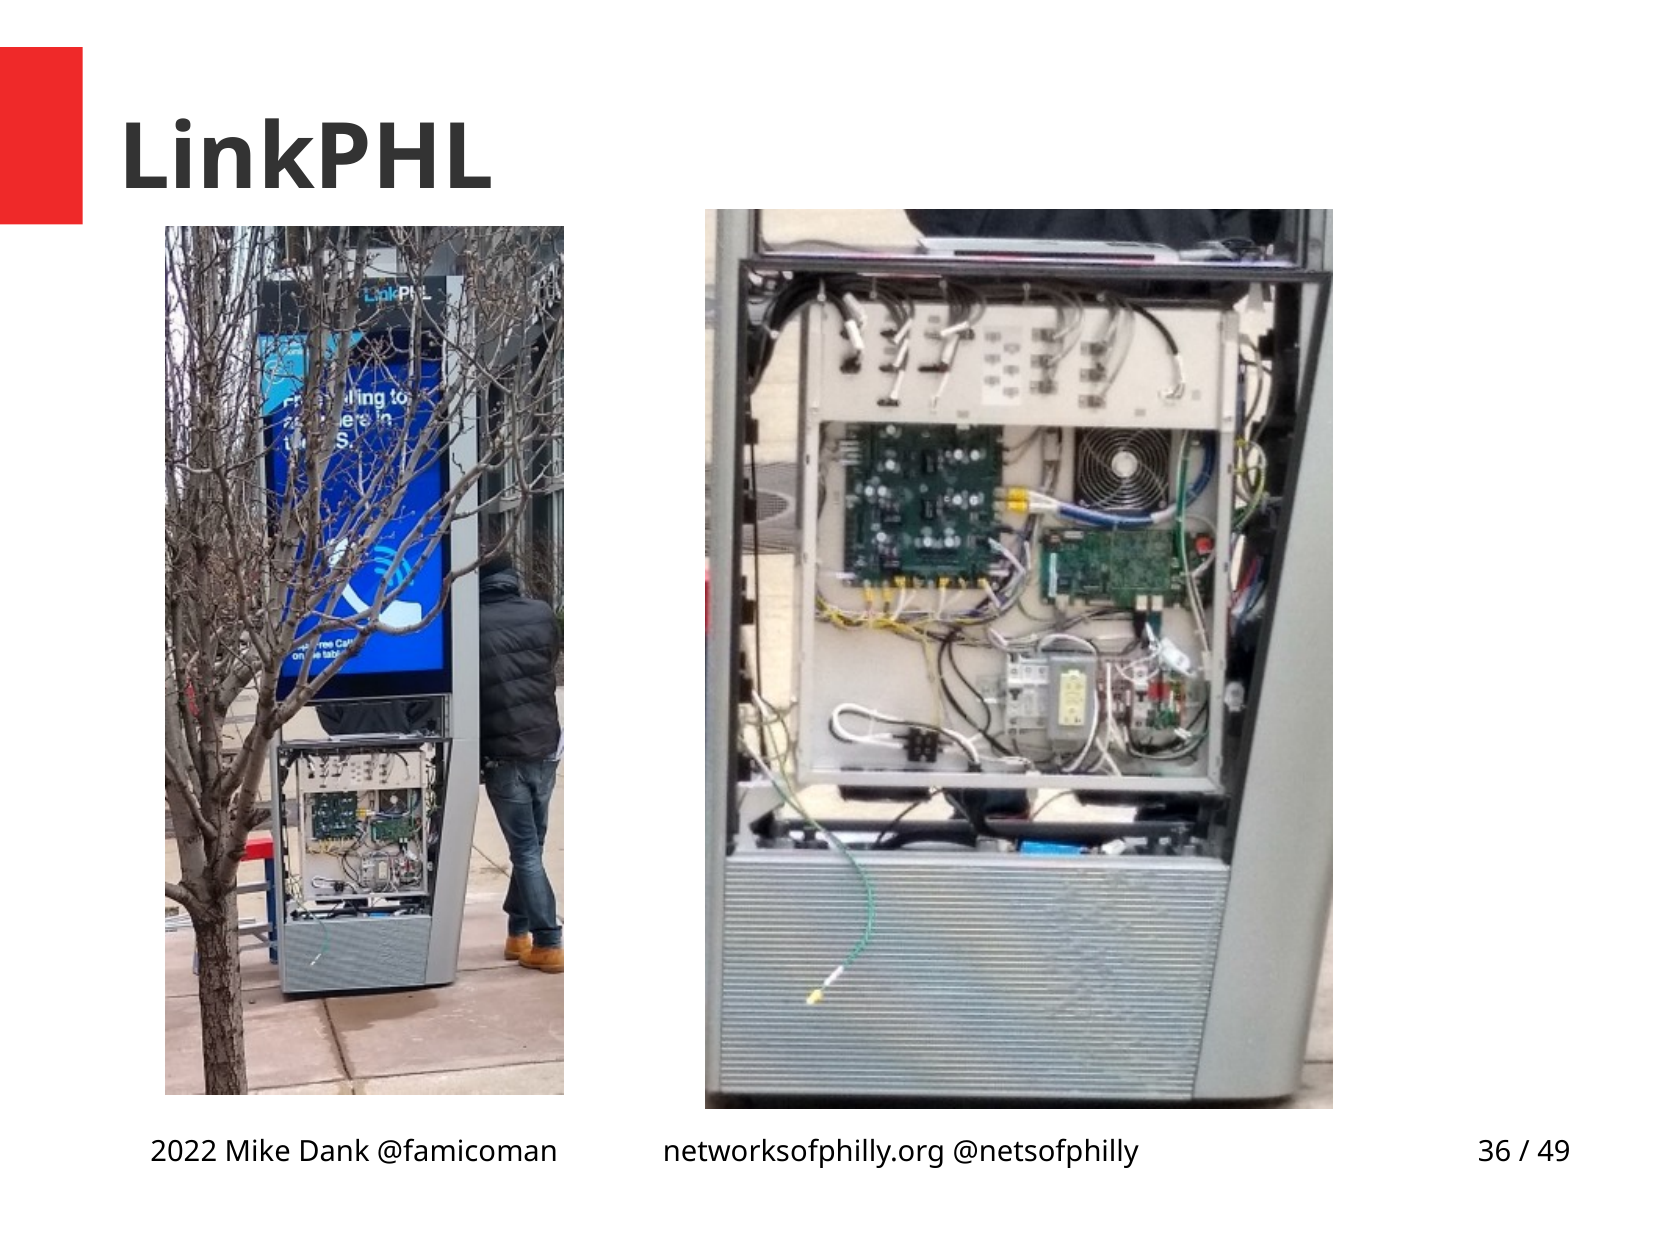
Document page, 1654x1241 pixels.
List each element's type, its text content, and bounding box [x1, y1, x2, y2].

picture [705, 209, 1333, 1109]
title LinkPHL [118, 49, 1571, 257]
picture [165, 226, 564, 1096]
